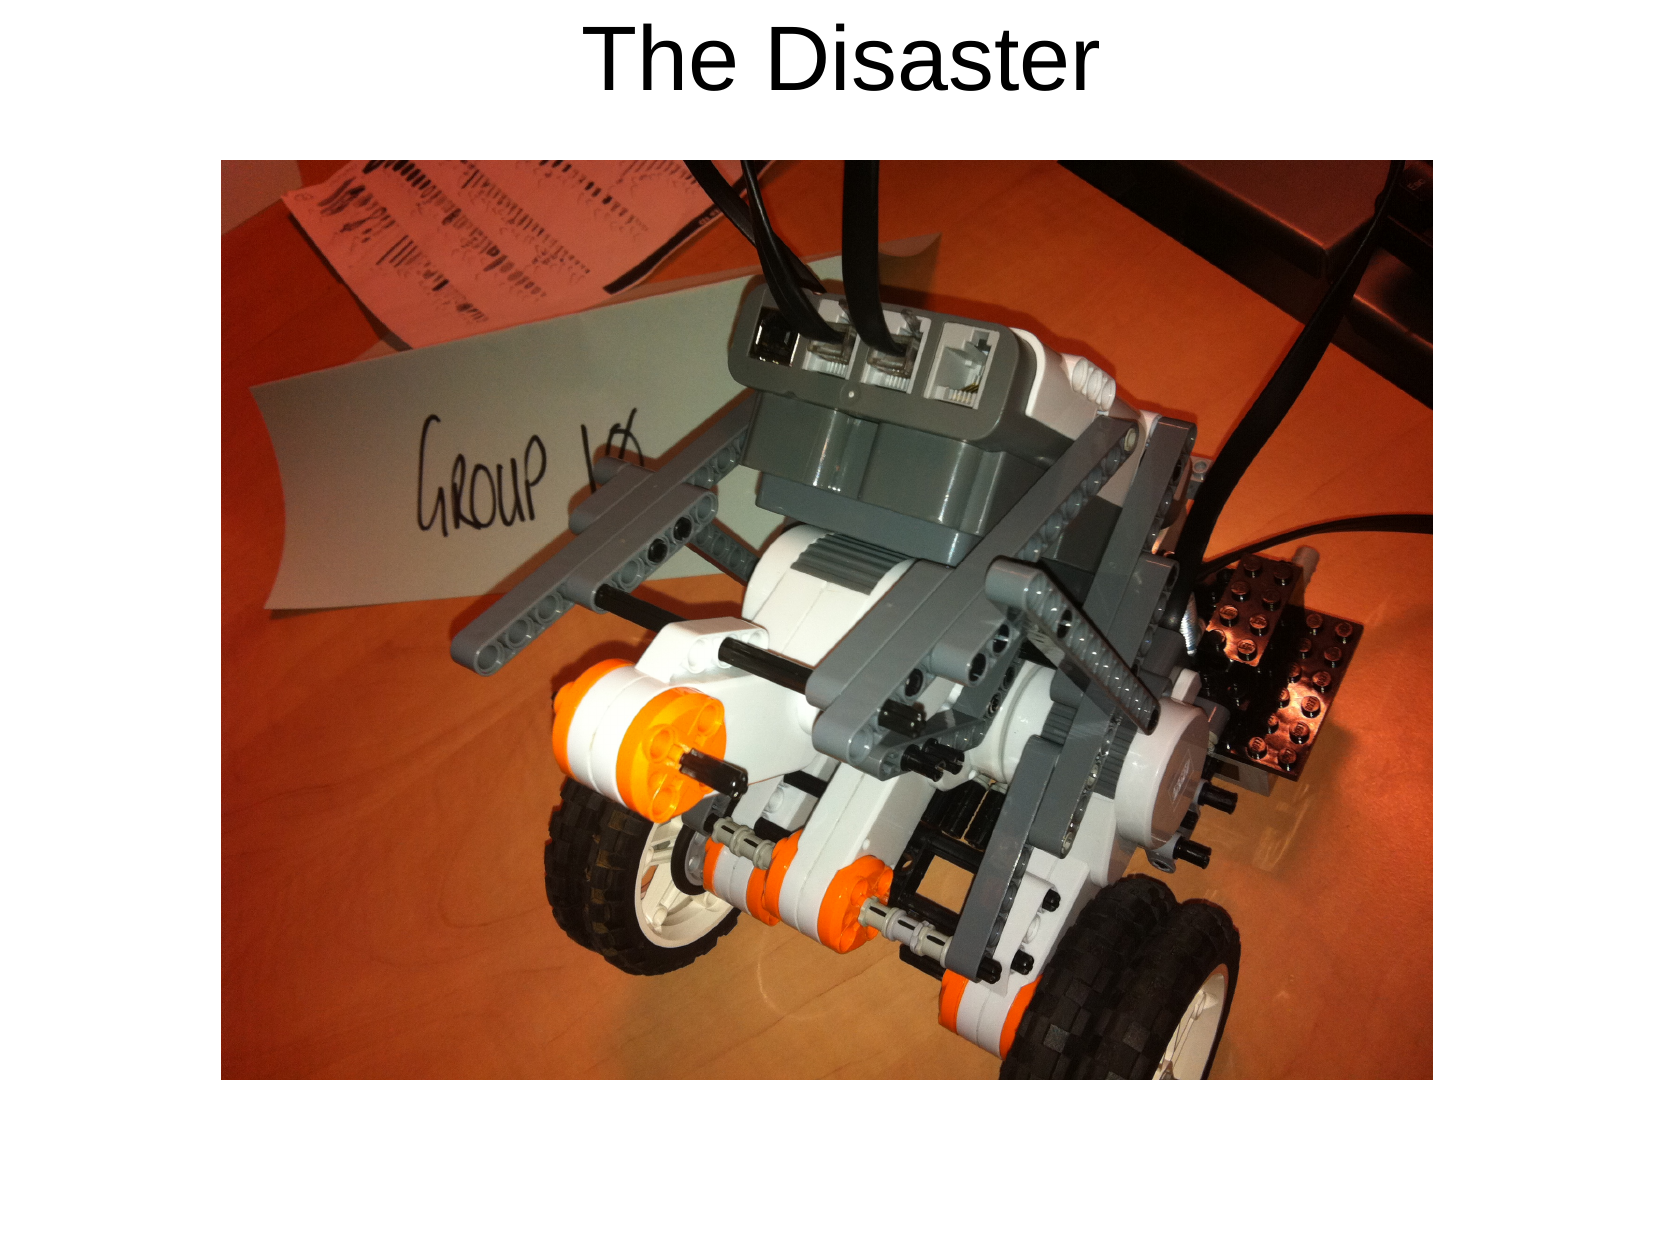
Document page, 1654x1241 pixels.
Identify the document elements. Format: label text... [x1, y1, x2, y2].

text_box The Disaster [147, 0, 1536, 118]
picture [221, 160, 1433, 1080]
